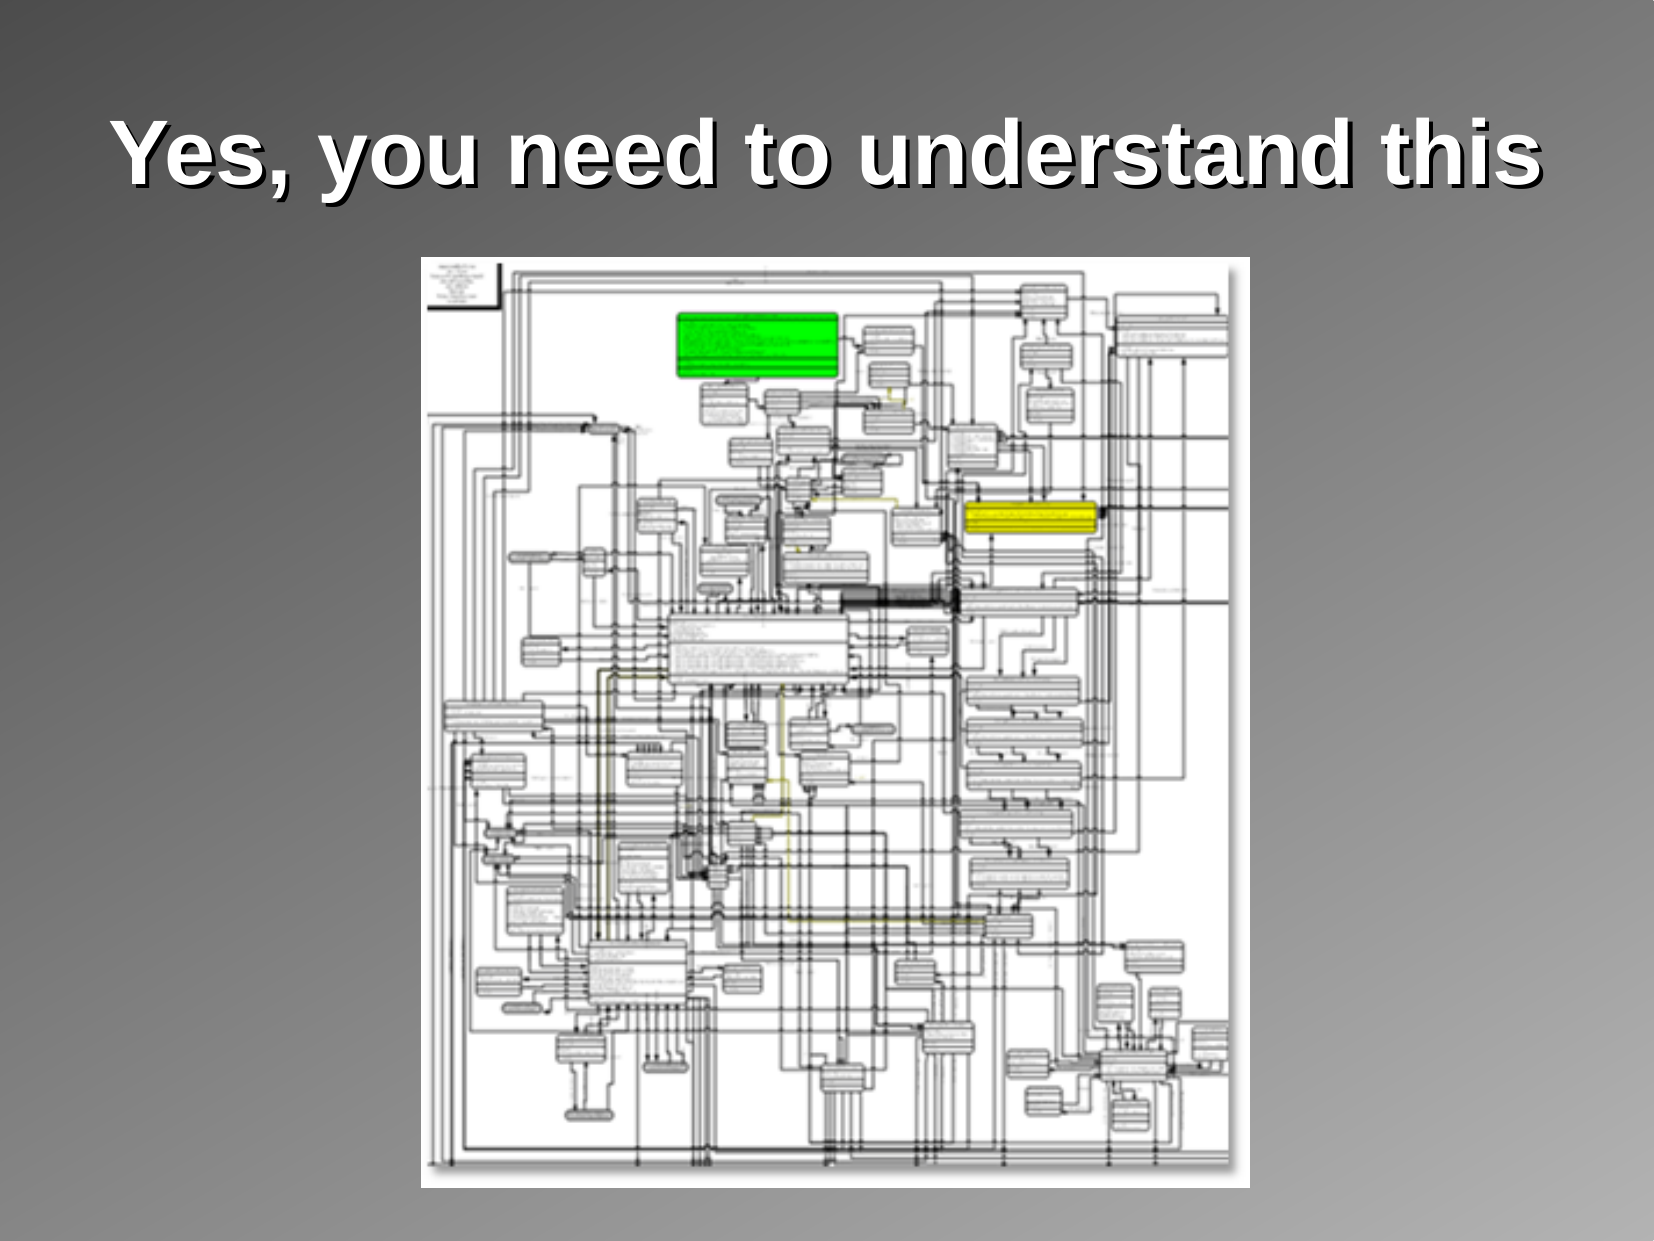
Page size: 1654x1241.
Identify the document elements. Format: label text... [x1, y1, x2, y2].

title Yes, you need to understand this [82, 49, 1571, 257]
picture [421, 257, 1250, 1188]
